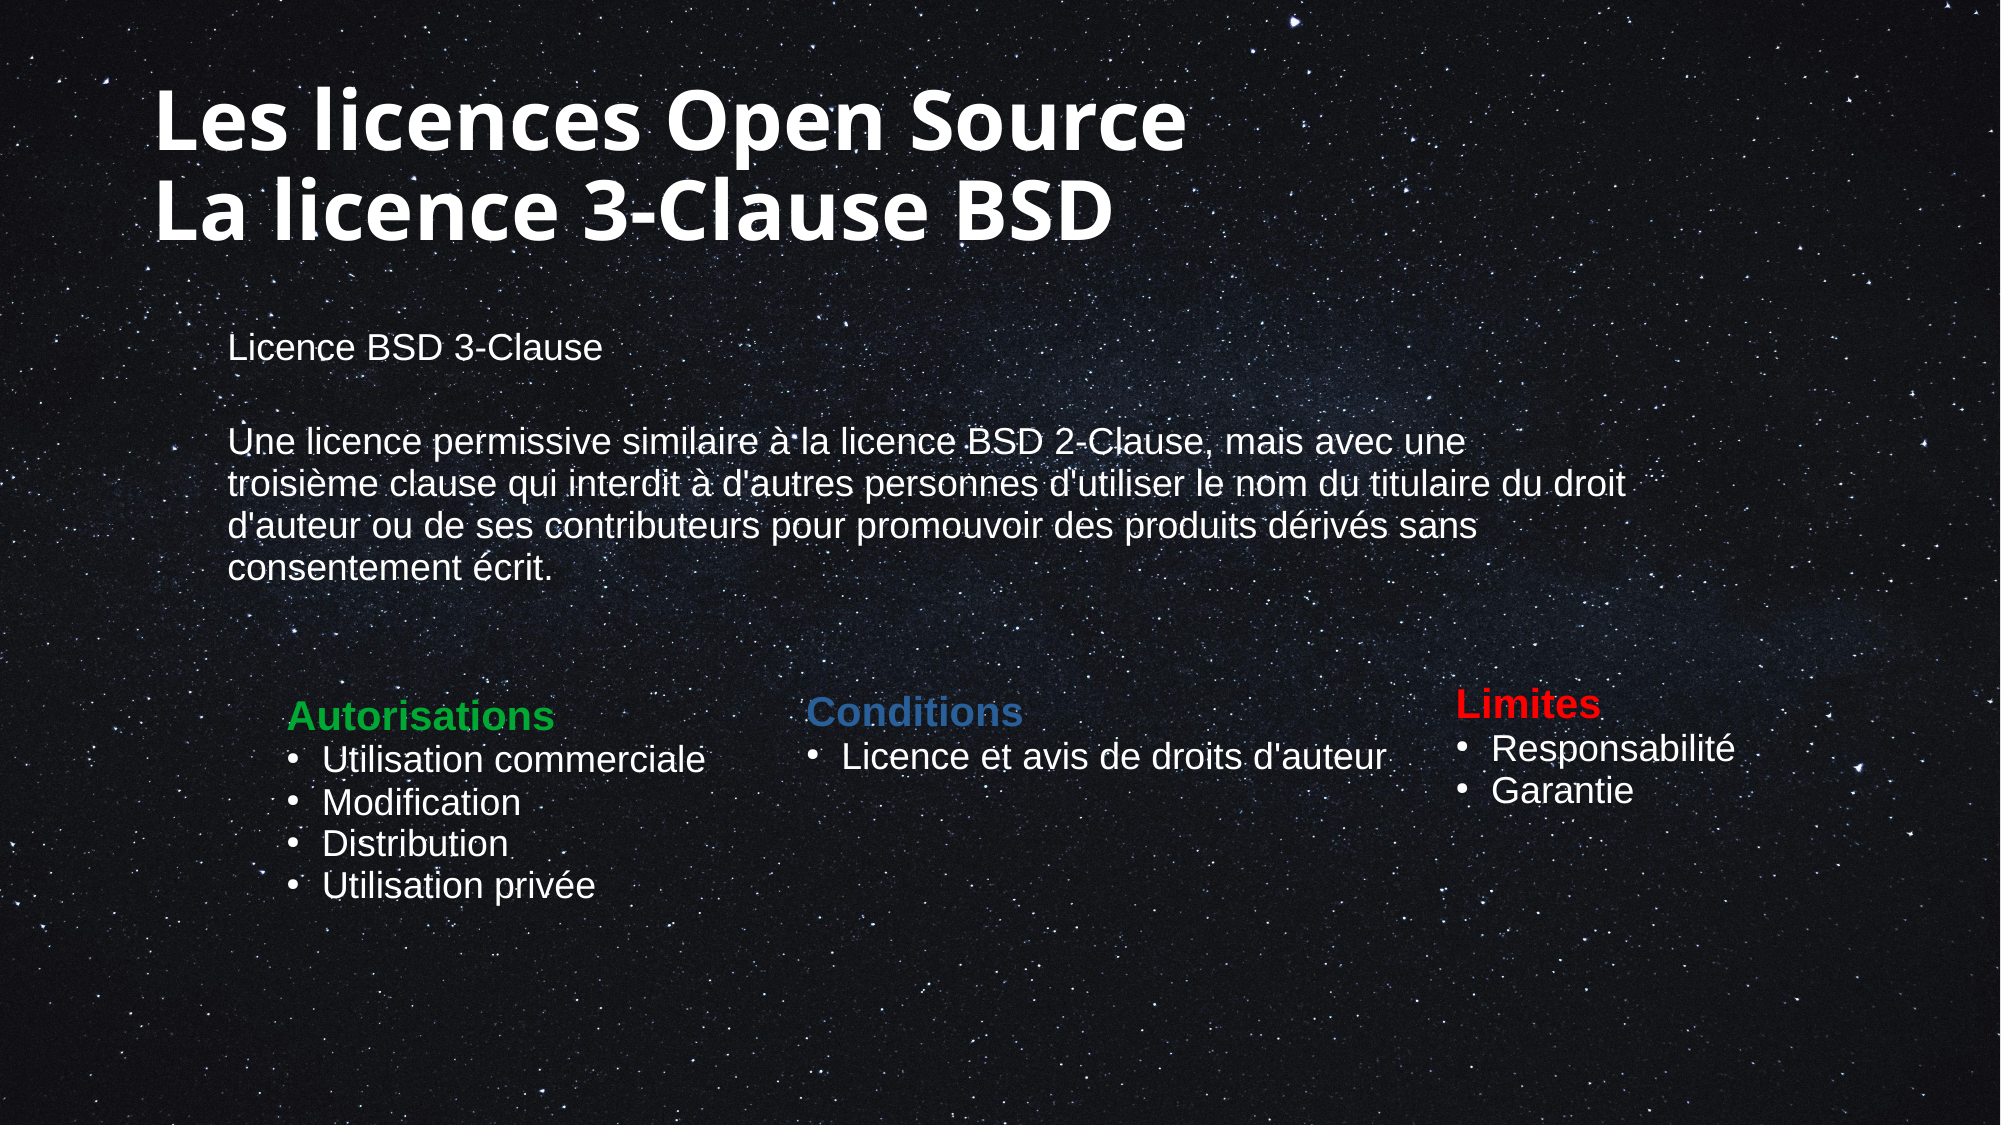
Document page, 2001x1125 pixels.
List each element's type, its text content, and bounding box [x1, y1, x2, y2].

text_box Conditions Licence et avis de droits d'auteur [791, 681, 1418, 827]
title Les licences Open Source La licence 3-Clause BSD [137, 59, 1359, 278]
text_box Licence BSD 3-Clause [212, 318, 1489, 413]
text_box Une licence permissive similaire à la licence BSD 2-Clause, mais avec une troisième clause qui interdit à d'autres personnes d'utiliser le nom du titulaire du droit d'auteur ou de ses contributeurs pour promouvoir des produits dérivés sans consentement écrit. [212, 413, 1642, 886]
picture [0, 0, 2001, 1125]
text_box Autorisations Utilisation commerciale Modification Distribution Utilisation privée [271, 685, 863, 999]
text_box Limites Responsabilité Garantie [1440, 673, 1961, 910]
